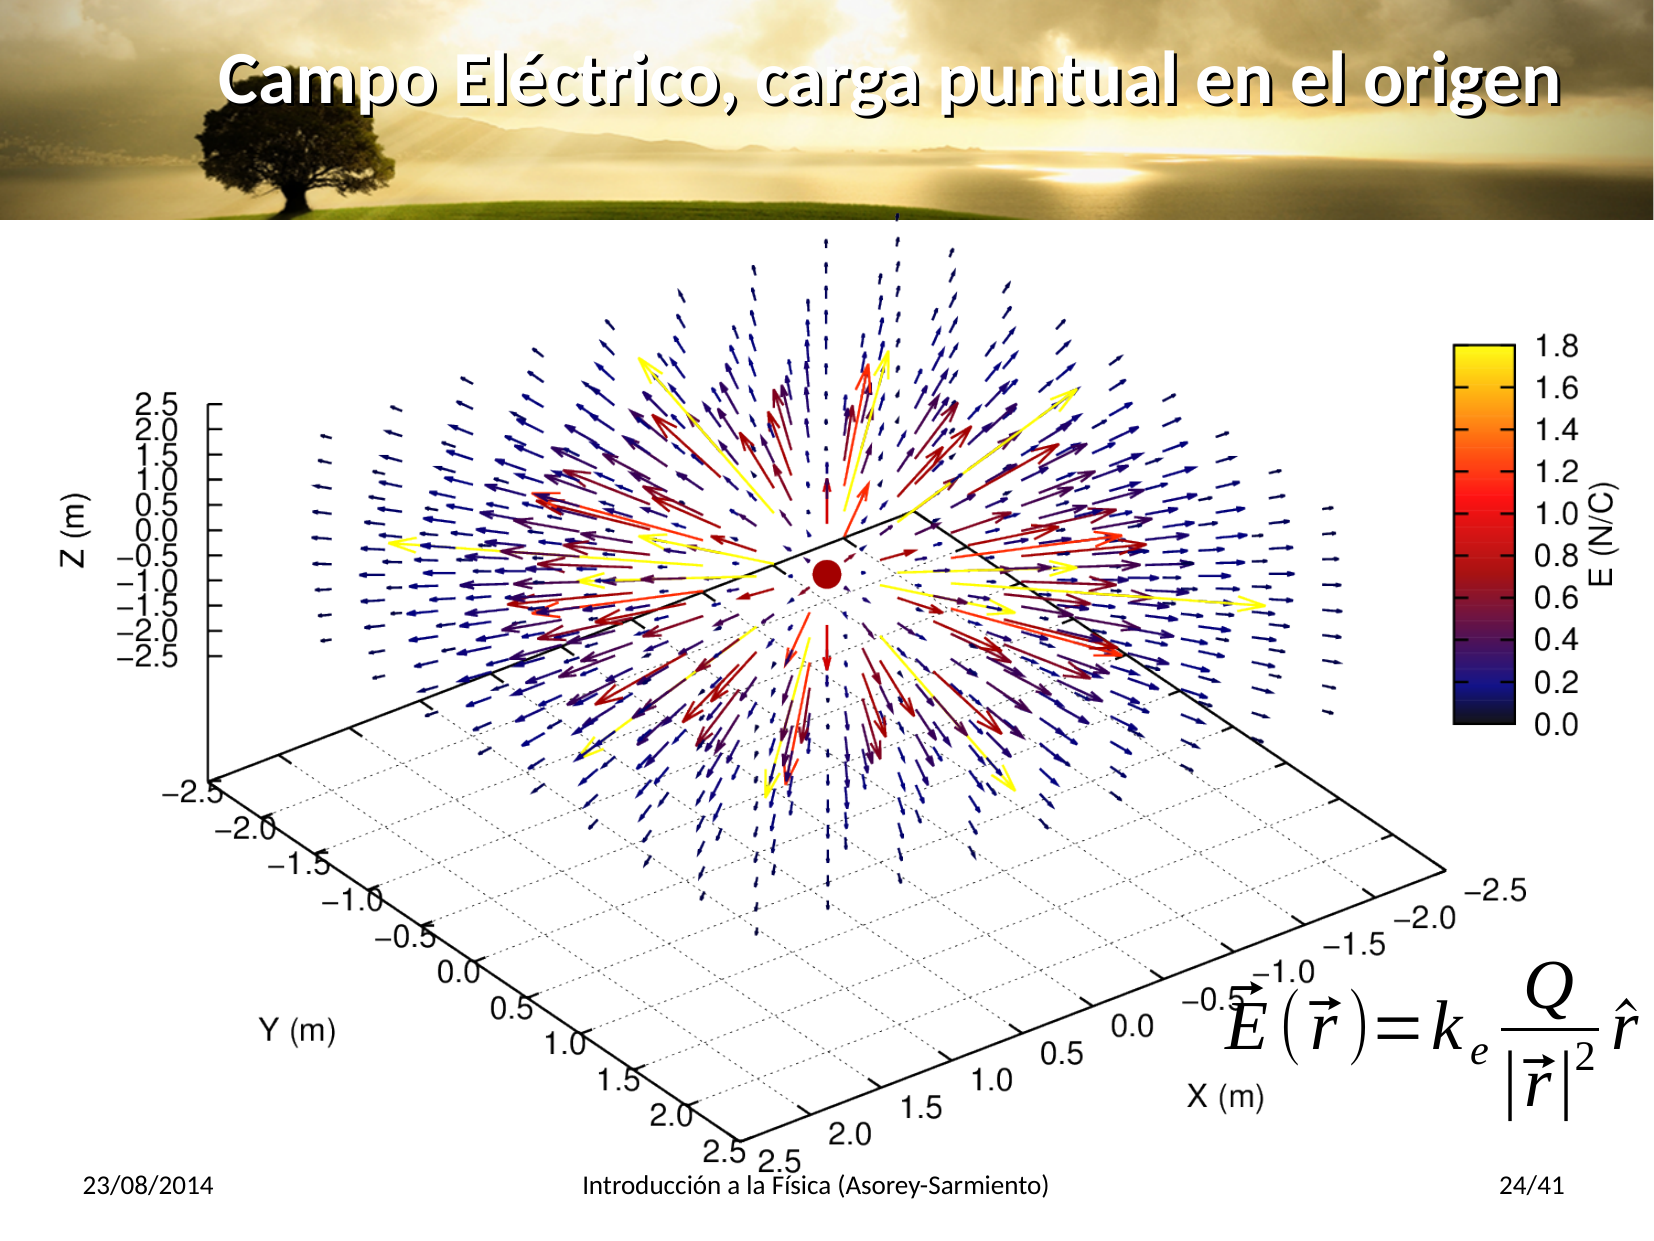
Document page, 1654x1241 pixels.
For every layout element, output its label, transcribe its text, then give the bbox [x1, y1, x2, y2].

picture [0, 0, 1654, 1233]
title Campo Eléctrico, carga puntual en el origen [75, 19, 1564, 74]
chart [1215, 945, 1650, 1126]
